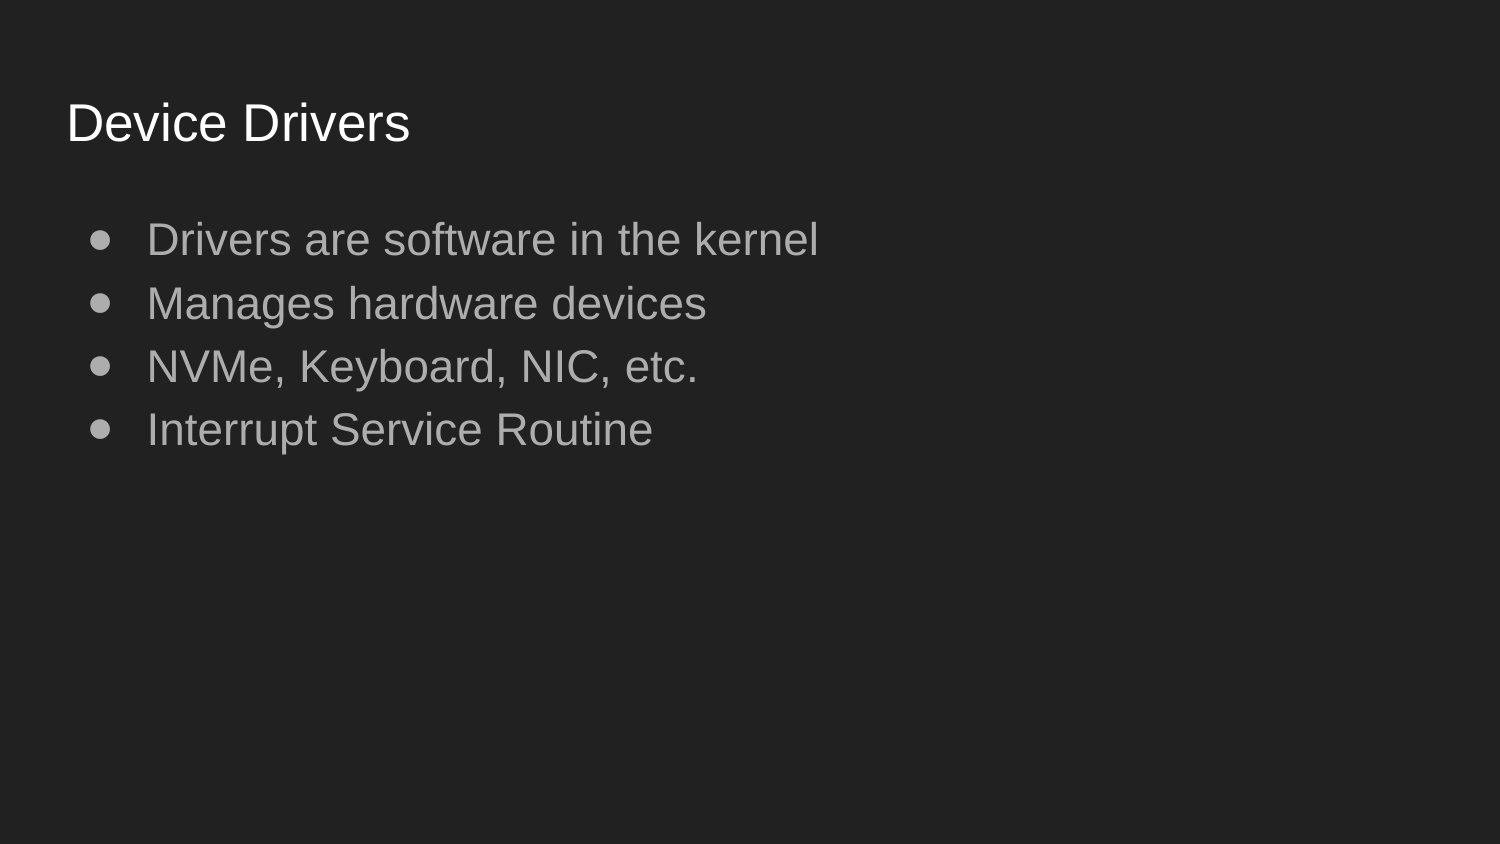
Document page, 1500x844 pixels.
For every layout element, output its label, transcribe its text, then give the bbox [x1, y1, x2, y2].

list Drivers are software in the kernel Manages hardware devices NVMe, Keyboard, NIC, etc. Interrupt Service Routine [56, 186, 992, 570]
title Device Drivers [51, 72, 1449, 167]
